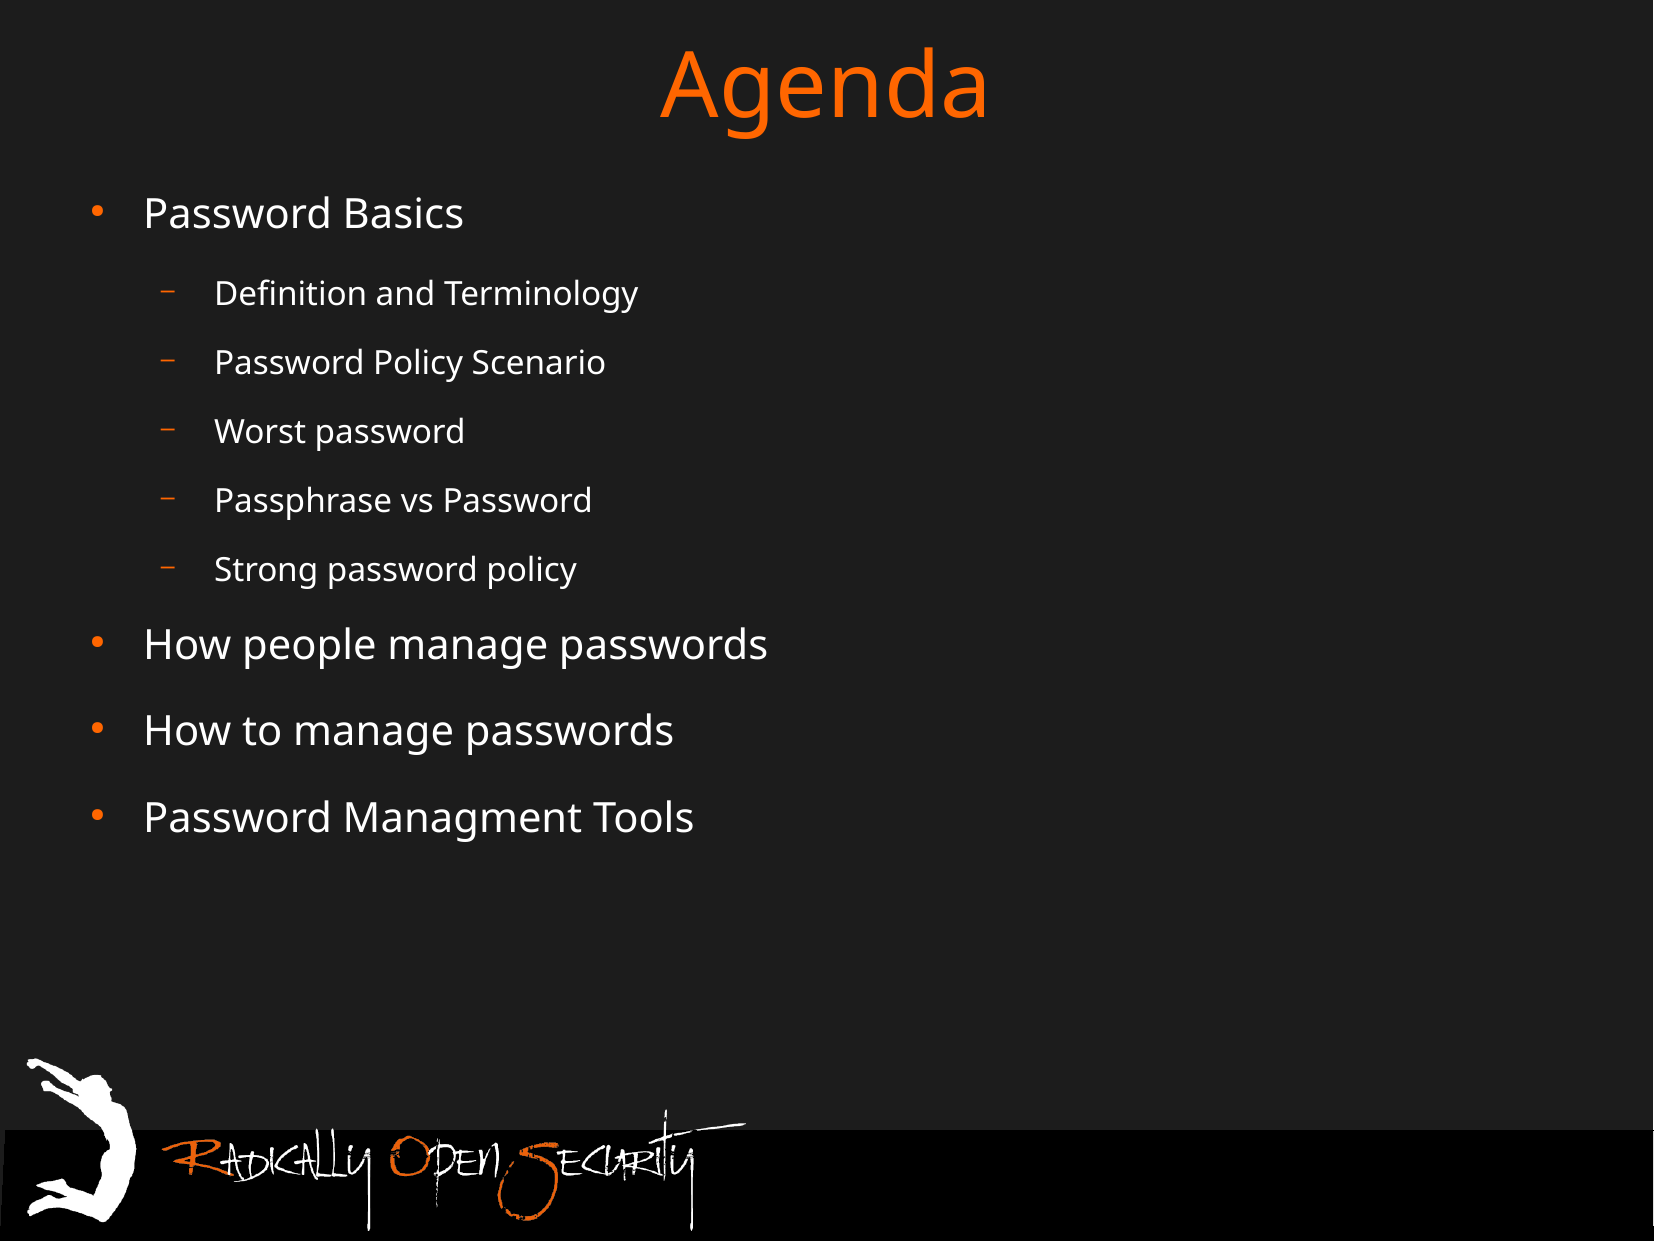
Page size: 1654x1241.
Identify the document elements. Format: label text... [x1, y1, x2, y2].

list Password Basics Definition and Terminology Password Policy Scenario Worst password Passphrase vs Password Strong password policy How people manage passwords How to manage passwords Password Managment Tools [72, 183, 1561, 1066]
title Agenda [82, 20, 1571, 145]
picture [0, 1022, 778, 1241]
